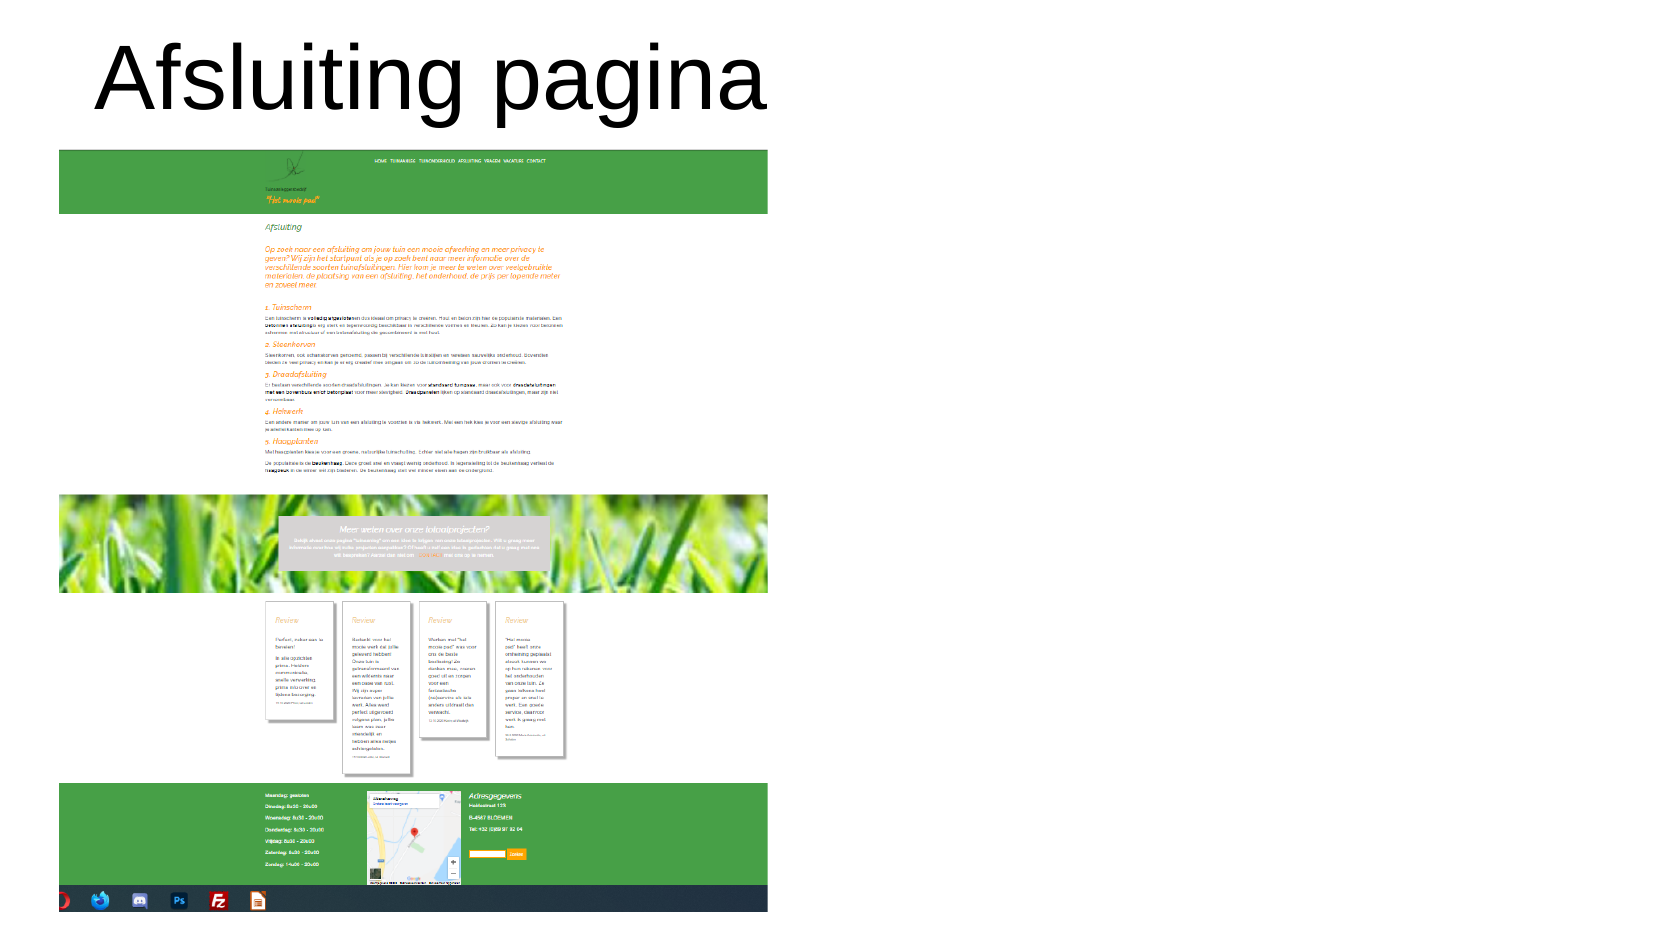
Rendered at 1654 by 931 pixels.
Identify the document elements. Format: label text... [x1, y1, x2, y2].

title Afsluiting pagina [94, 11, 1477, 134]
picture [59, 141, 768, 912]
